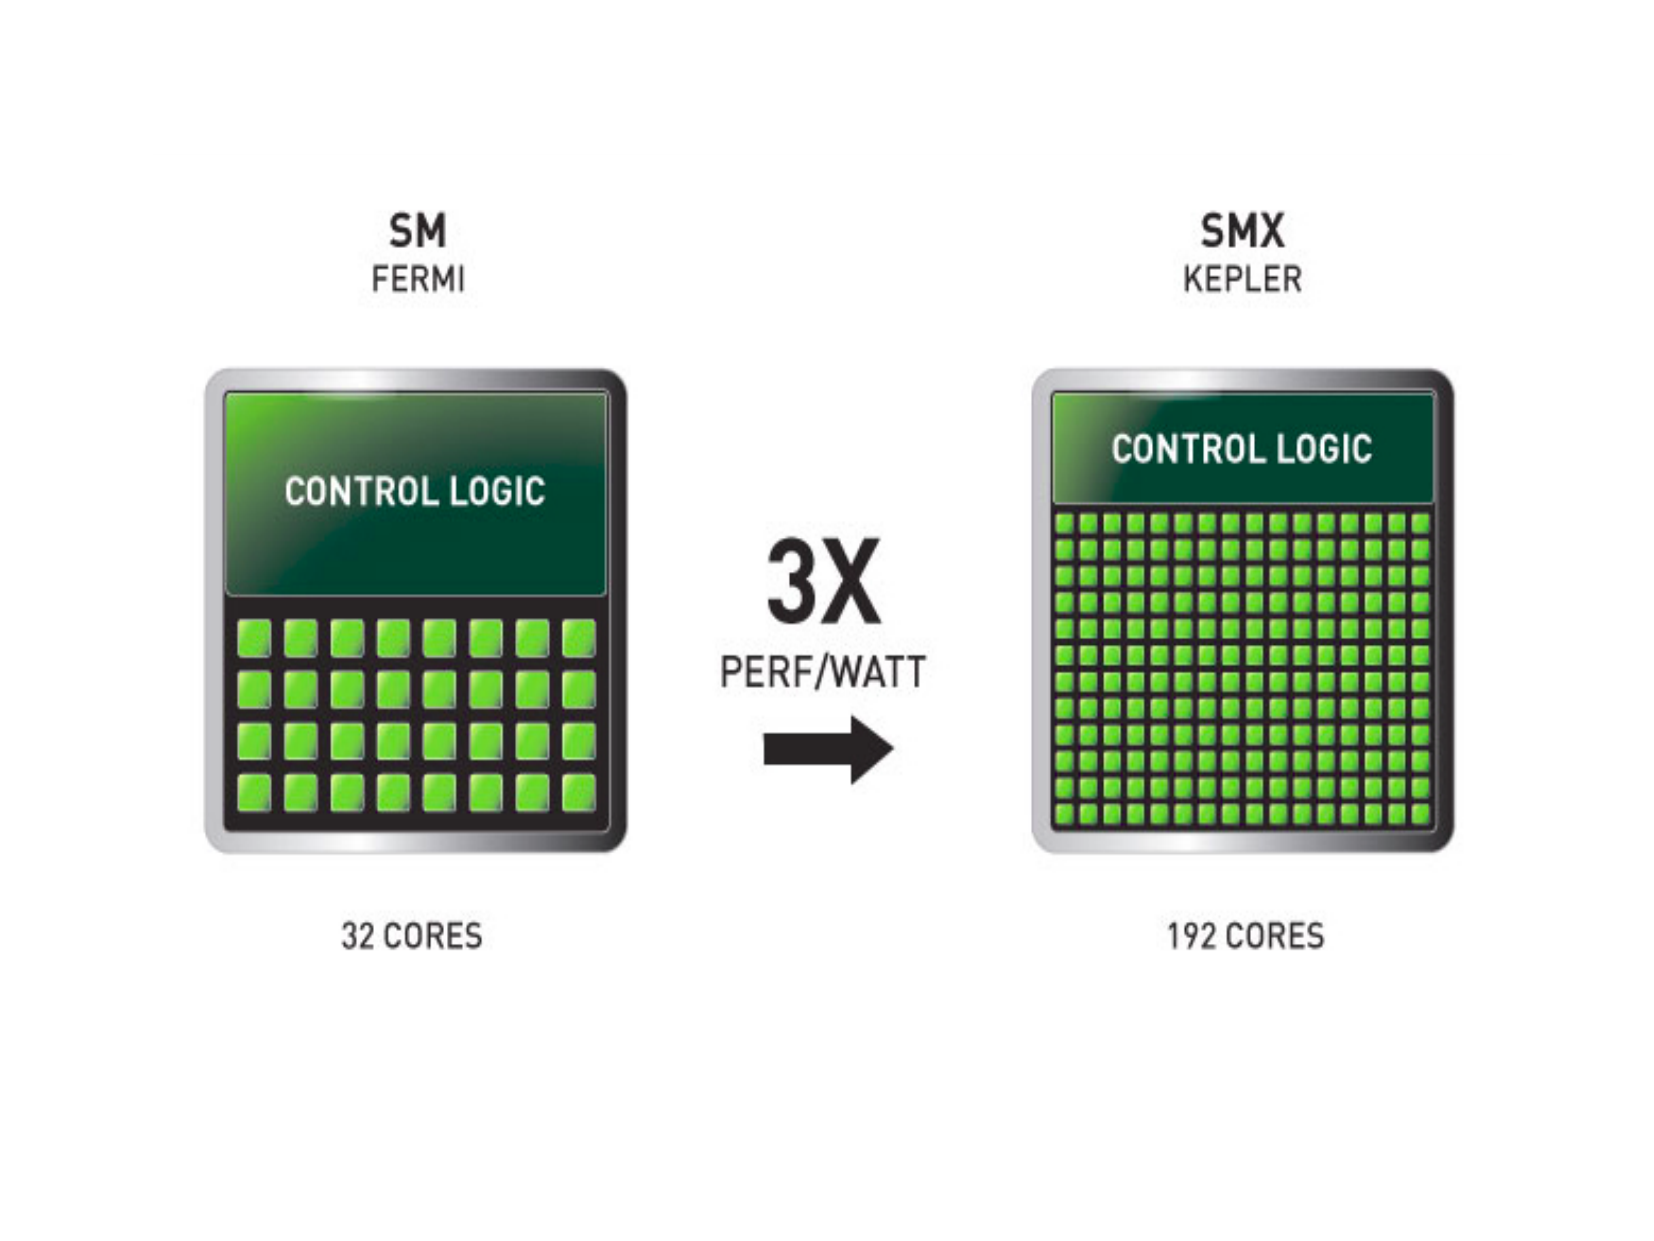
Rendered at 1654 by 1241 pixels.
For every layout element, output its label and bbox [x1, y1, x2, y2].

picture [153, 153, 1512, 1028]
